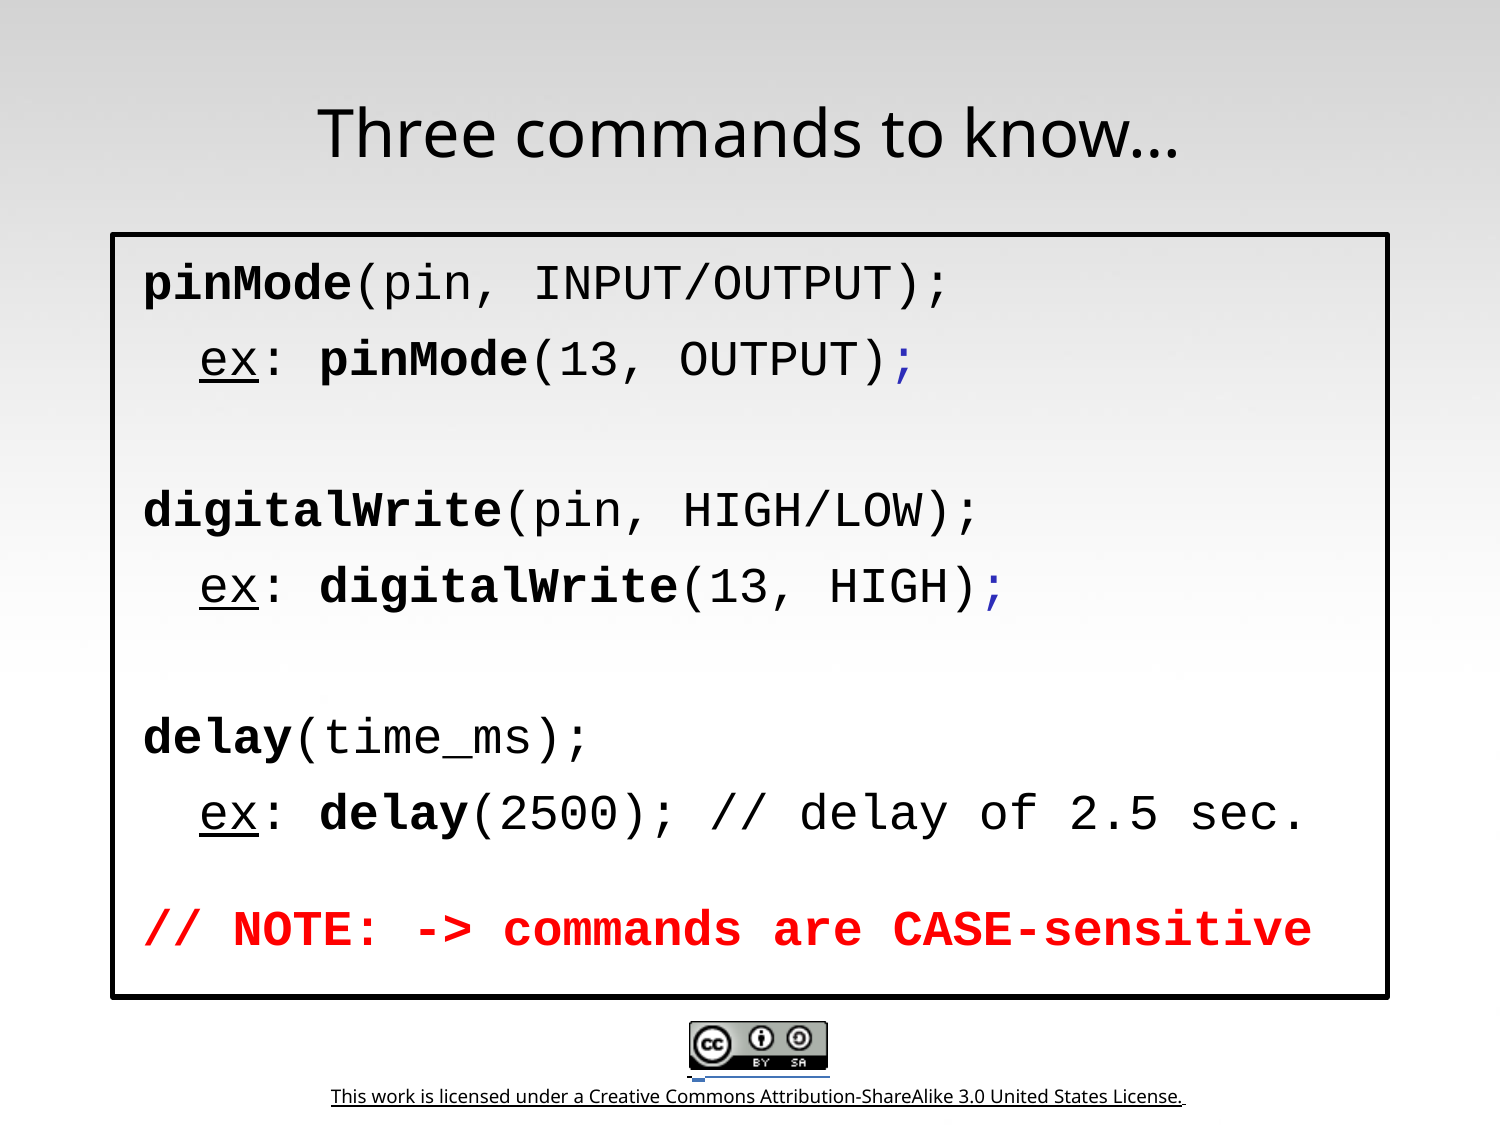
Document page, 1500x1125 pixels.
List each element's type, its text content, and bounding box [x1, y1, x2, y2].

picture [0, 0, 1500, 1125]
list pinMode(pin, INPUT/OUTPUT); ex: pinMode(13, OUTPUT); digitalWrite(pin, HIGH/LOW); ex: digitalWrite(13, HIGH); delay(time_ms); ex: delay(2500); // delay of 2.5 sec. // NOTE: -> commands are CASE-sensitive [112, 234, 1388, 998]
title Three commands to know… [112, 37, 1388, 225]
